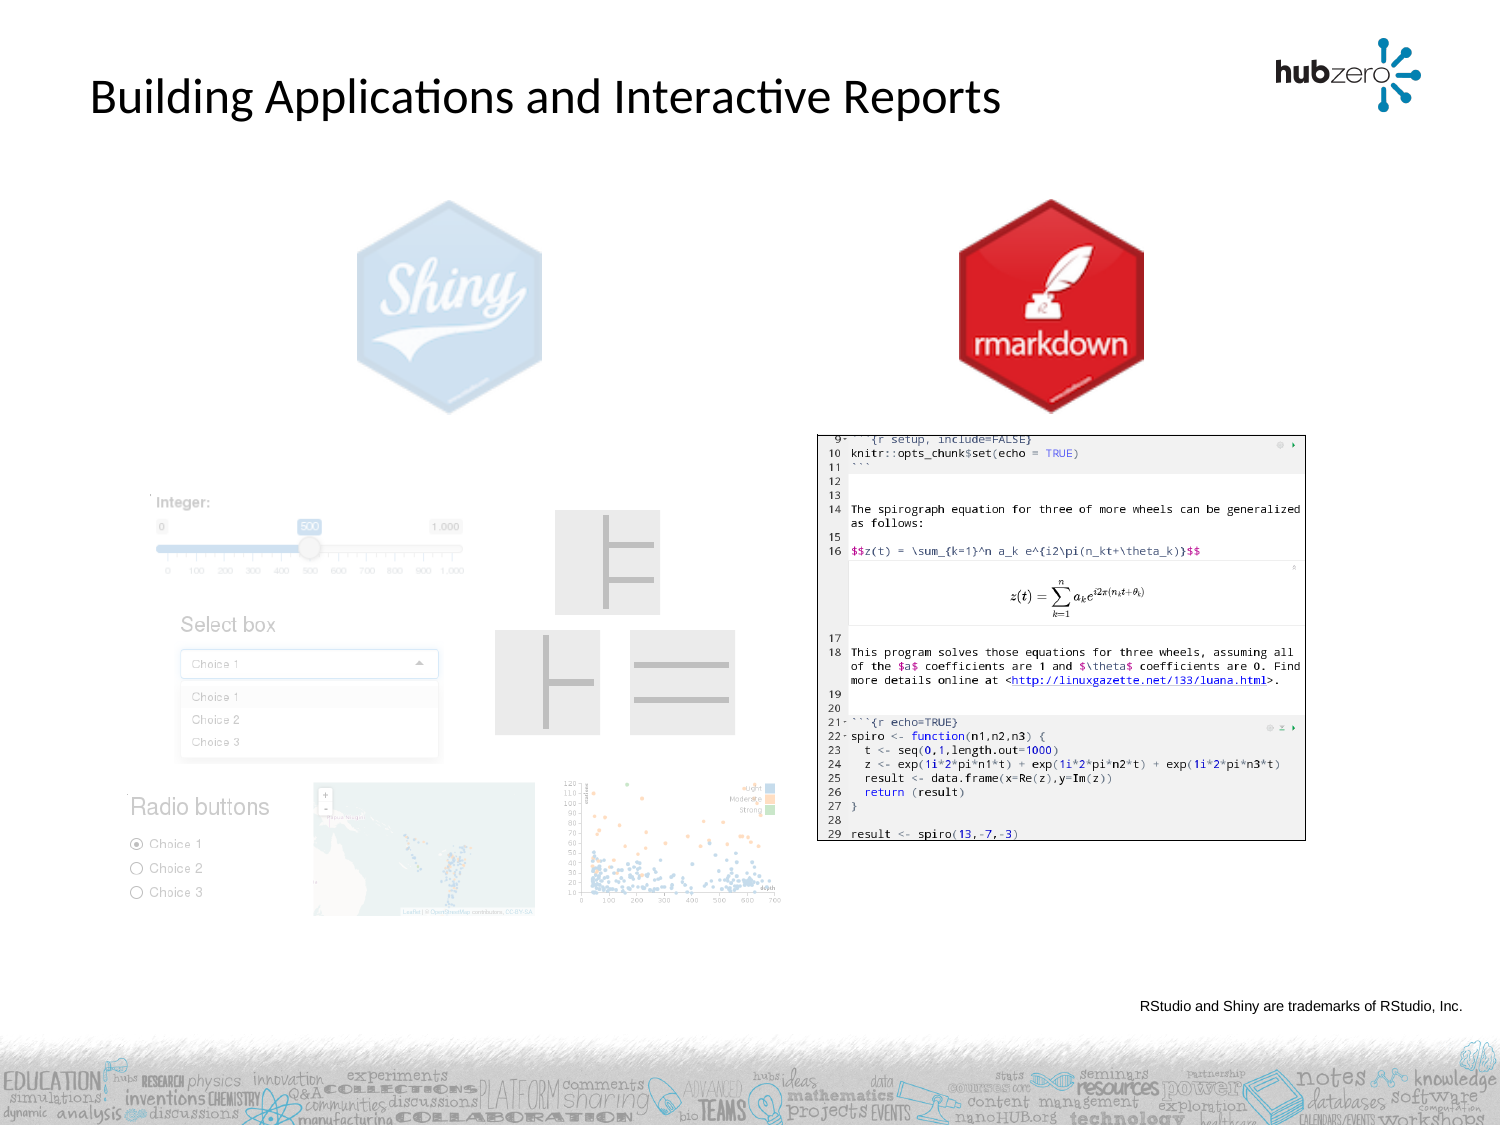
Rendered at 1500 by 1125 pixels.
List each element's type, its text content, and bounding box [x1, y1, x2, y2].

title Building Applications and Interactive Reports [75, 44, 1426, 144]
picture [959, 199, 1144, 414]
text_box RStudio and Shiny are trademarks of RStudio, Inc. [1125, 990, 1478, 1023]
picture [817, 434, 1306, 841]
text_box [105, 179, 796, 931]
picture [0, 1034, 1500, 1125]
picture [1272, 35, 1424, 44]
